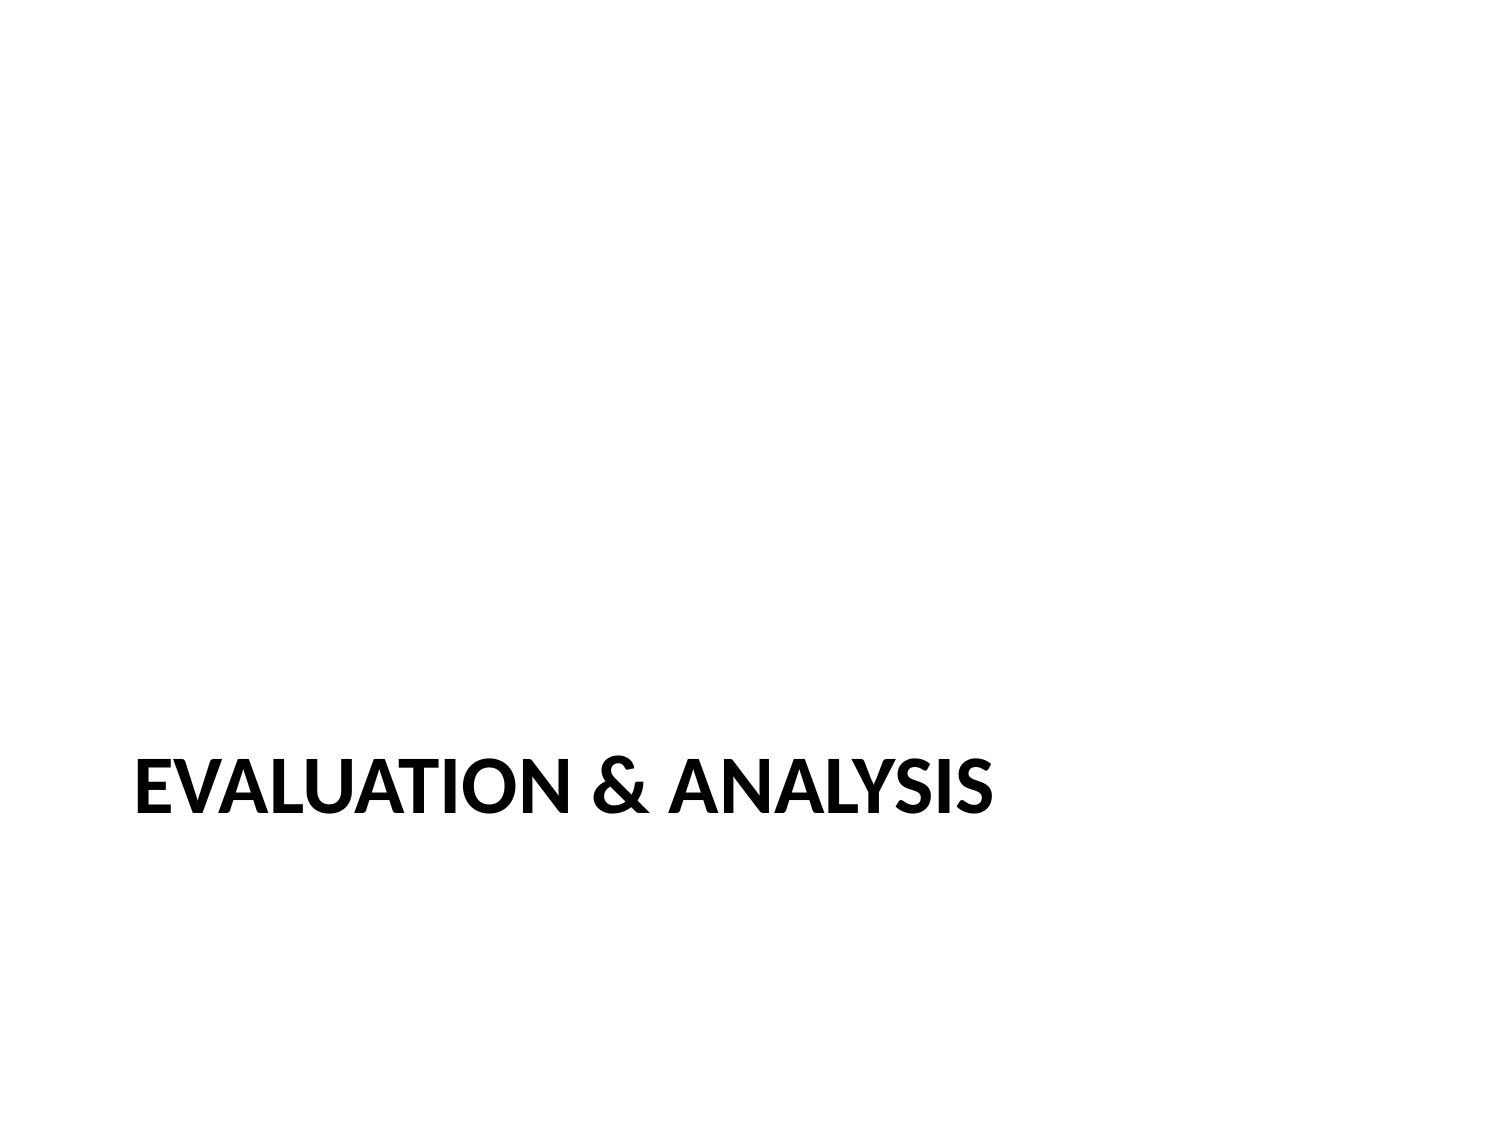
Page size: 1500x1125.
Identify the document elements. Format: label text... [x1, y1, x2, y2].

title Evaluation & Analysis [118, 722, 1394, 947]
